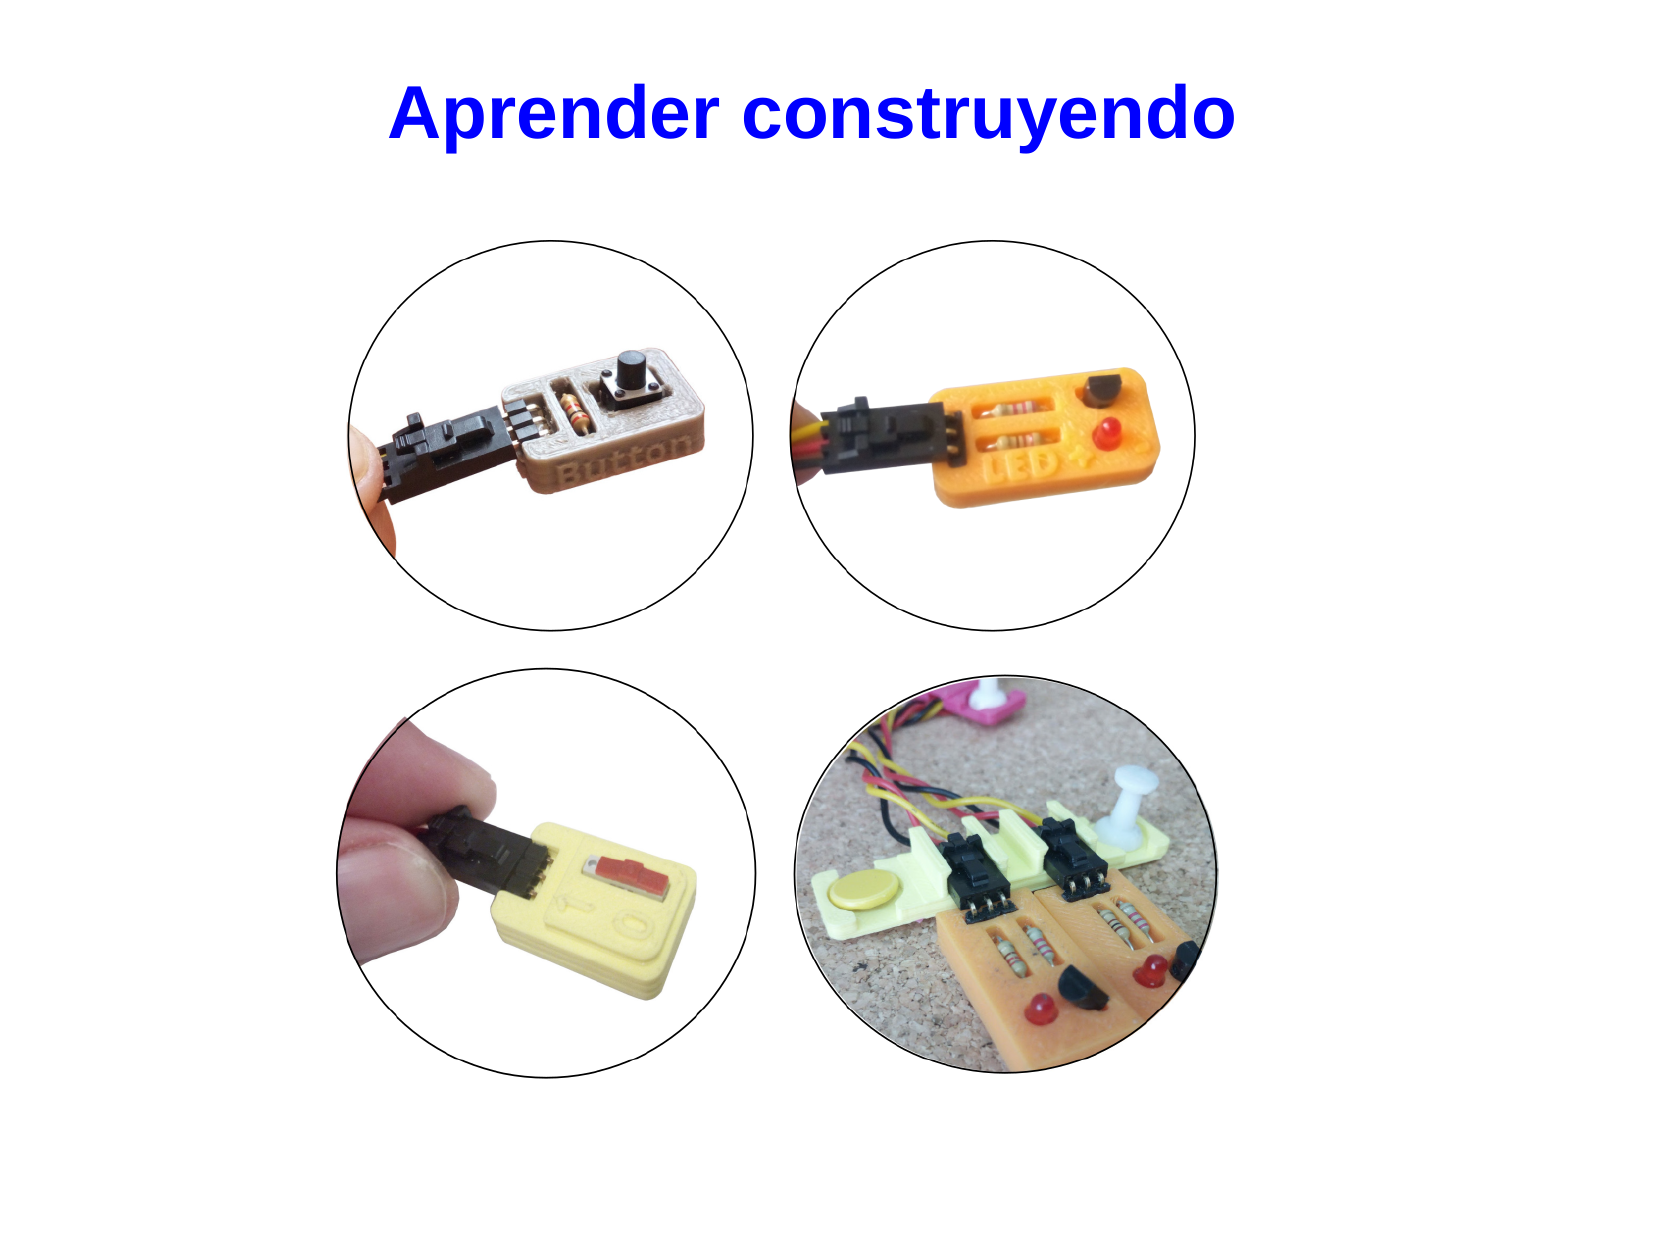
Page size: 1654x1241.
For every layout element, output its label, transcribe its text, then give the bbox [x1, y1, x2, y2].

text_box Aprender construyendo [64, 60, 1561, 166]
picture [297, 209, 1246, 1111]
